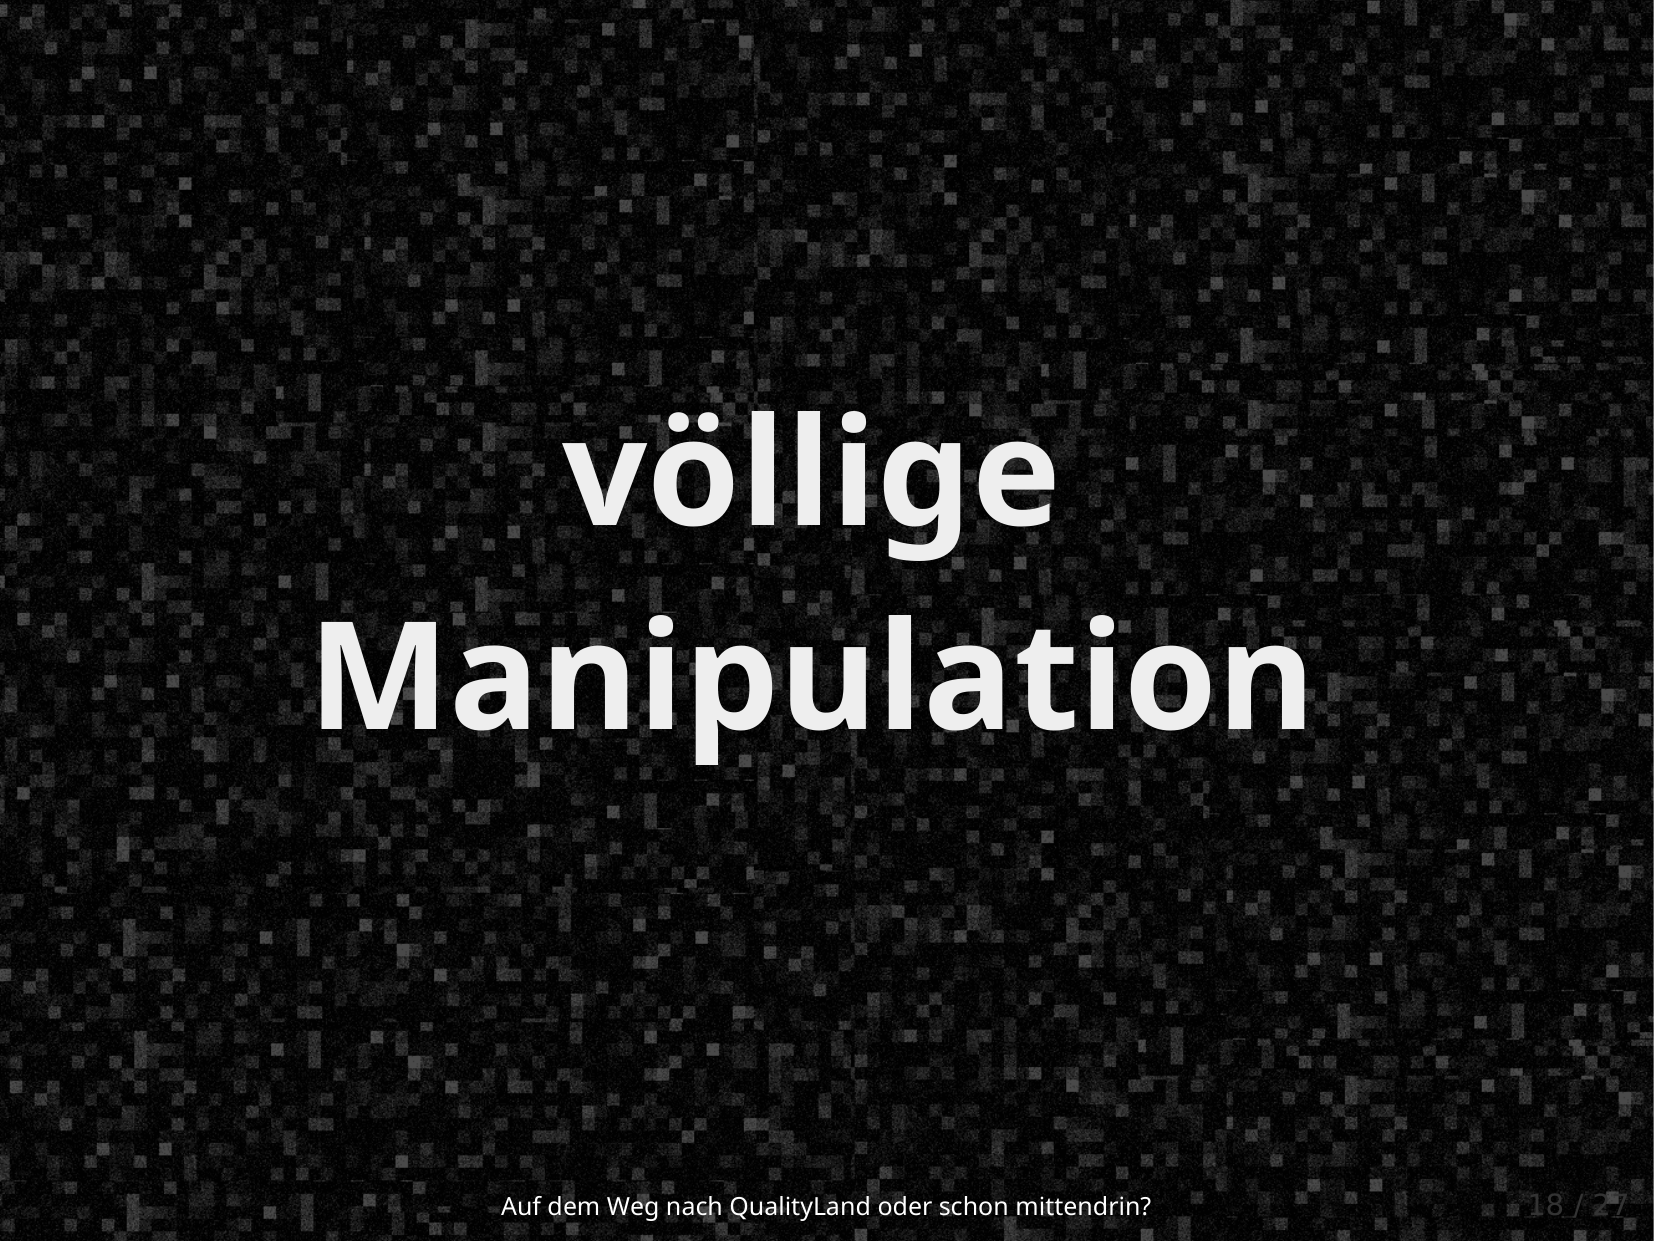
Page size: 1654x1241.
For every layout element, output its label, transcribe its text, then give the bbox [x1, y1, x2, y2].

title völlige Manipulation [118, 372, 1506, 767]
picture [0, 0, 1654, 1241]
